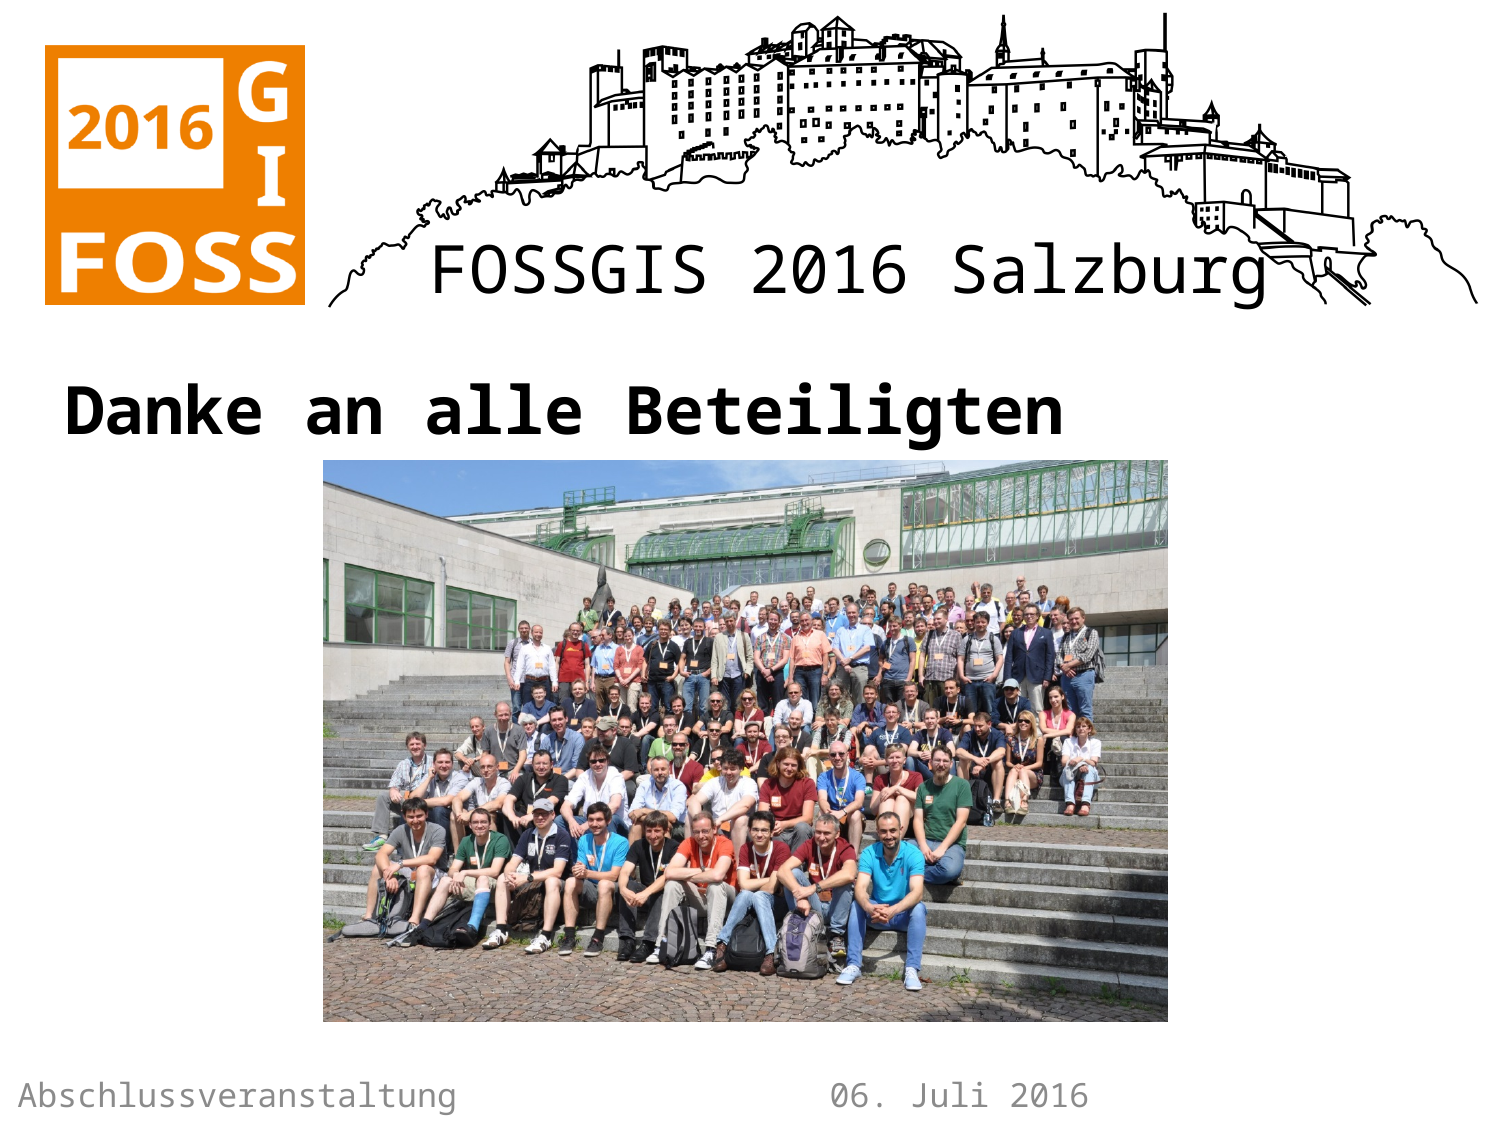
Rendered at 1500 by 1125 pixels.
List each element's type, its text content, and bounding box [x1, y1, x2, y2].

title FOSSGIS 2016 Salzburg [300, 196, 1399, 339]
text_box Danke an alle Beteiligten [50, 360, 1080, 455]
picture [323, 460, 1168, 1022]
subtitle Abschlussveranstaltung 06. Juli 2016 [2, 1046, 1500, 1125]
picture [327, 12, 1500, 327]
picture [45, 45, 305, 306]
